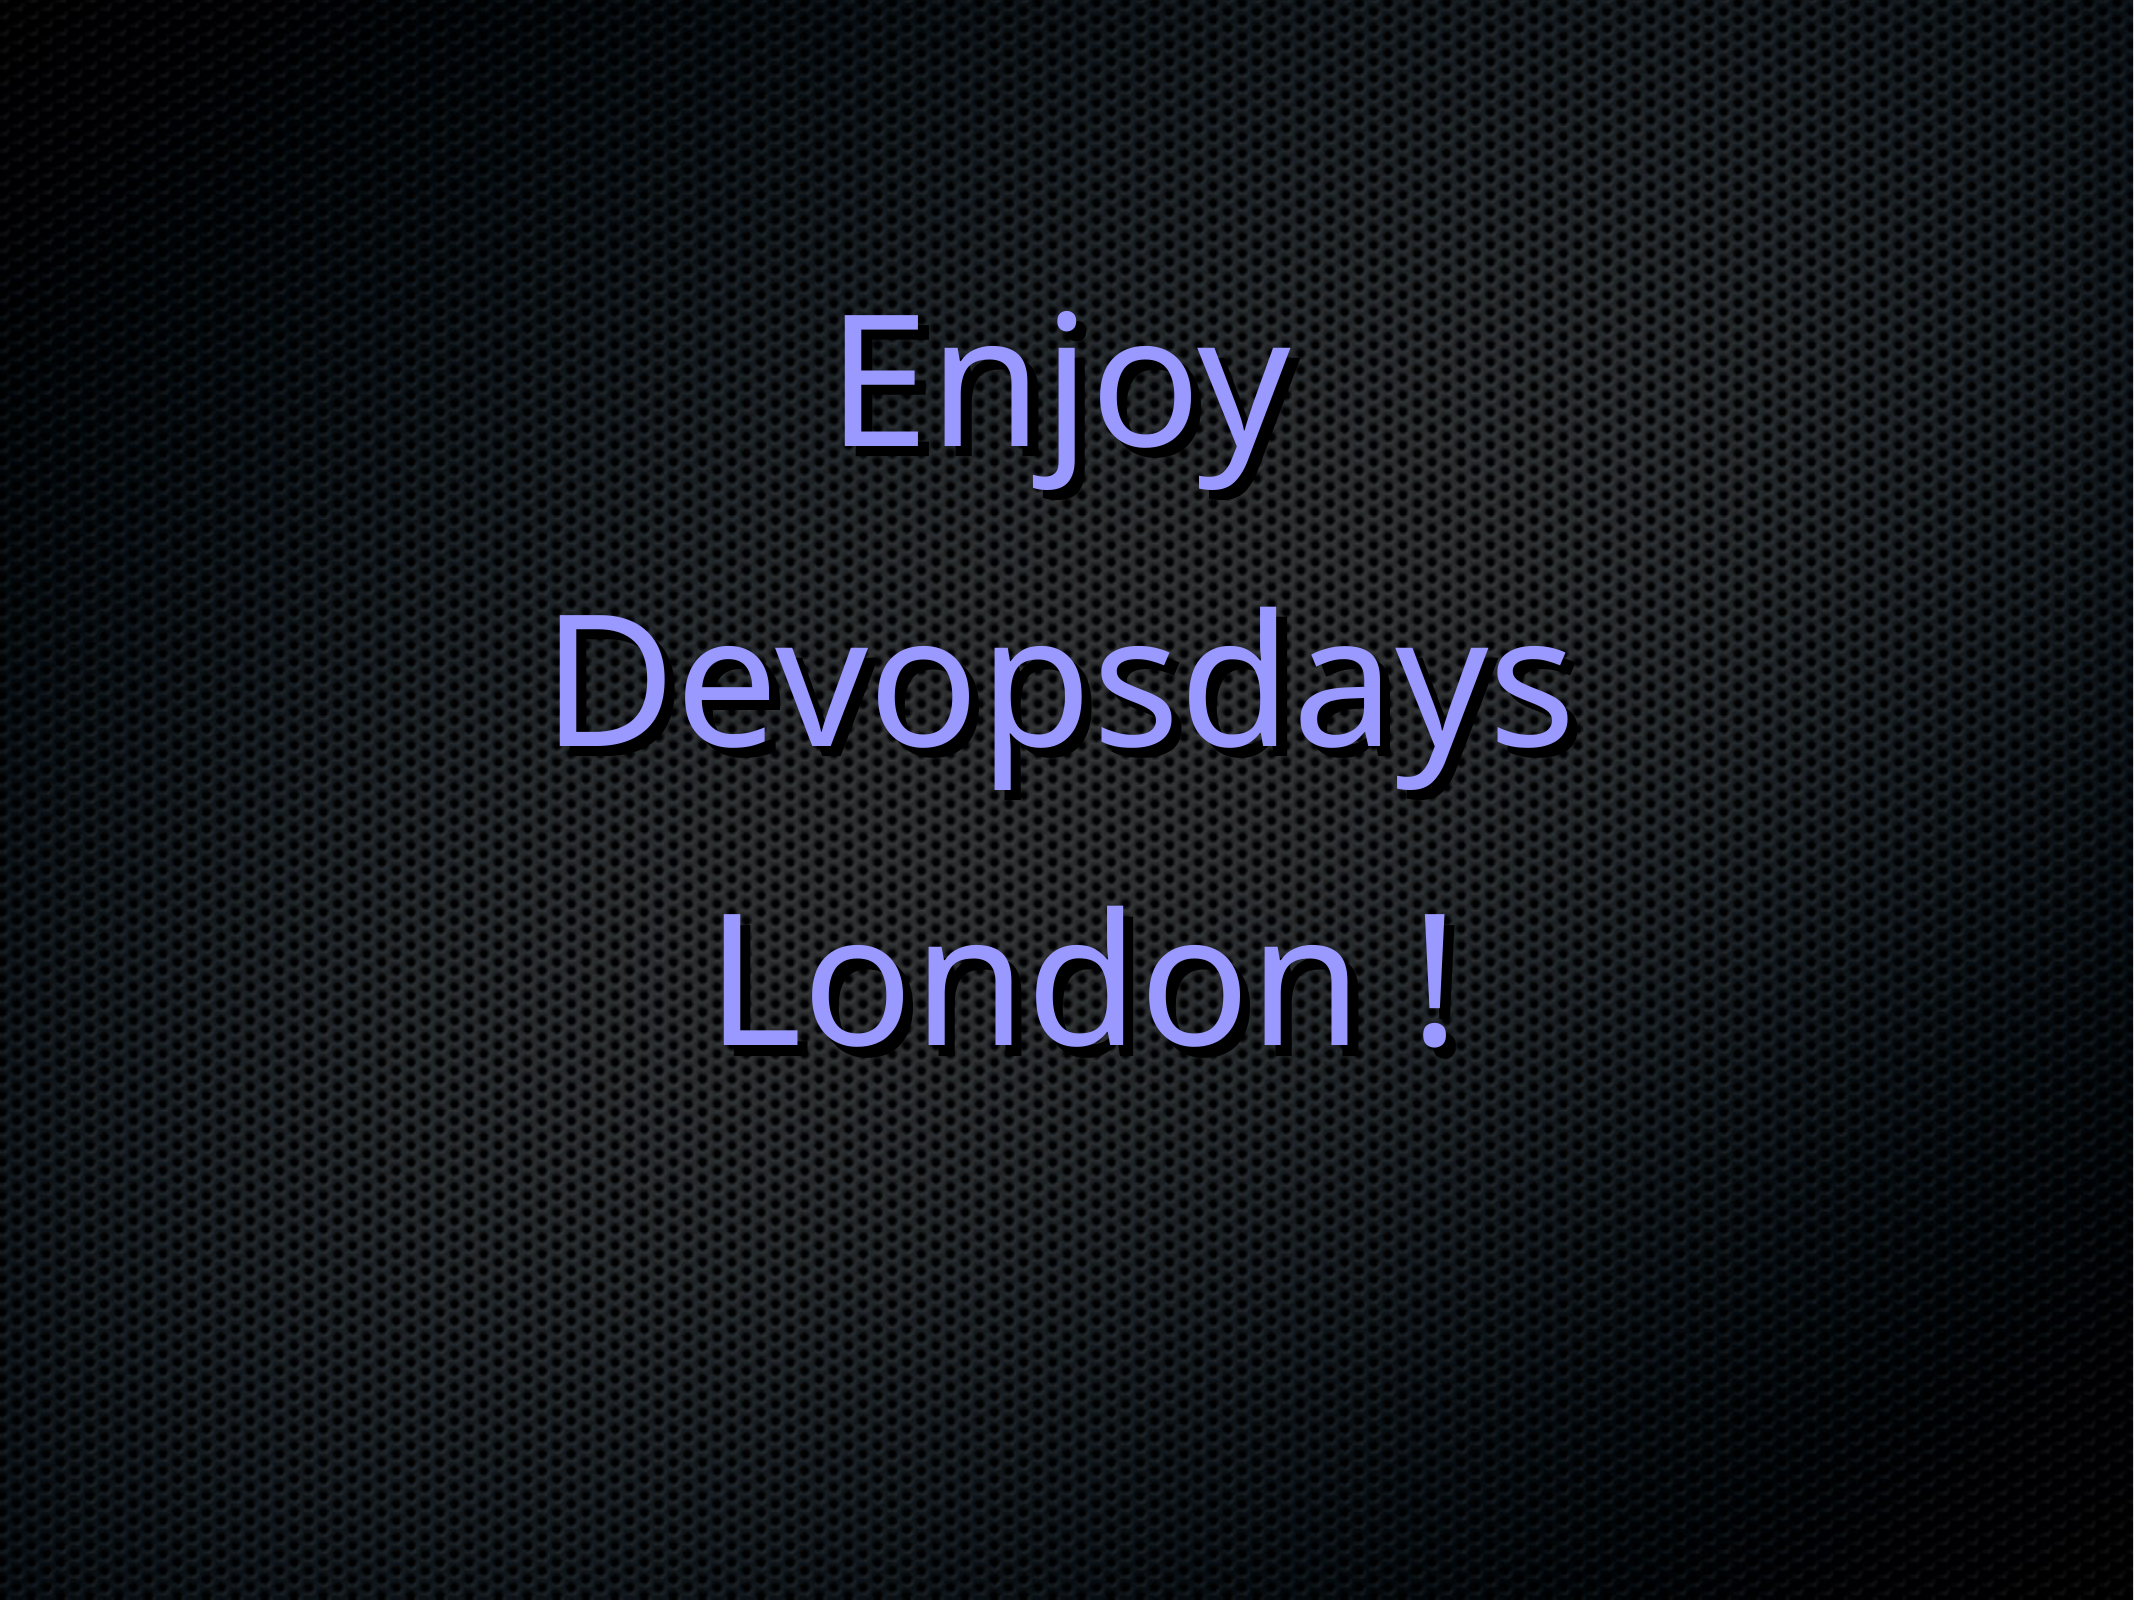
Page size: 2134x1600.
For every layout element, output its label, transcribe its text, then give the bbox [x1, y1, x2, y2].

picture [0, 0, 2134, 1600]
subtitle Enjoy Devopsdays London ! [112, 0, 1988, 1576]
